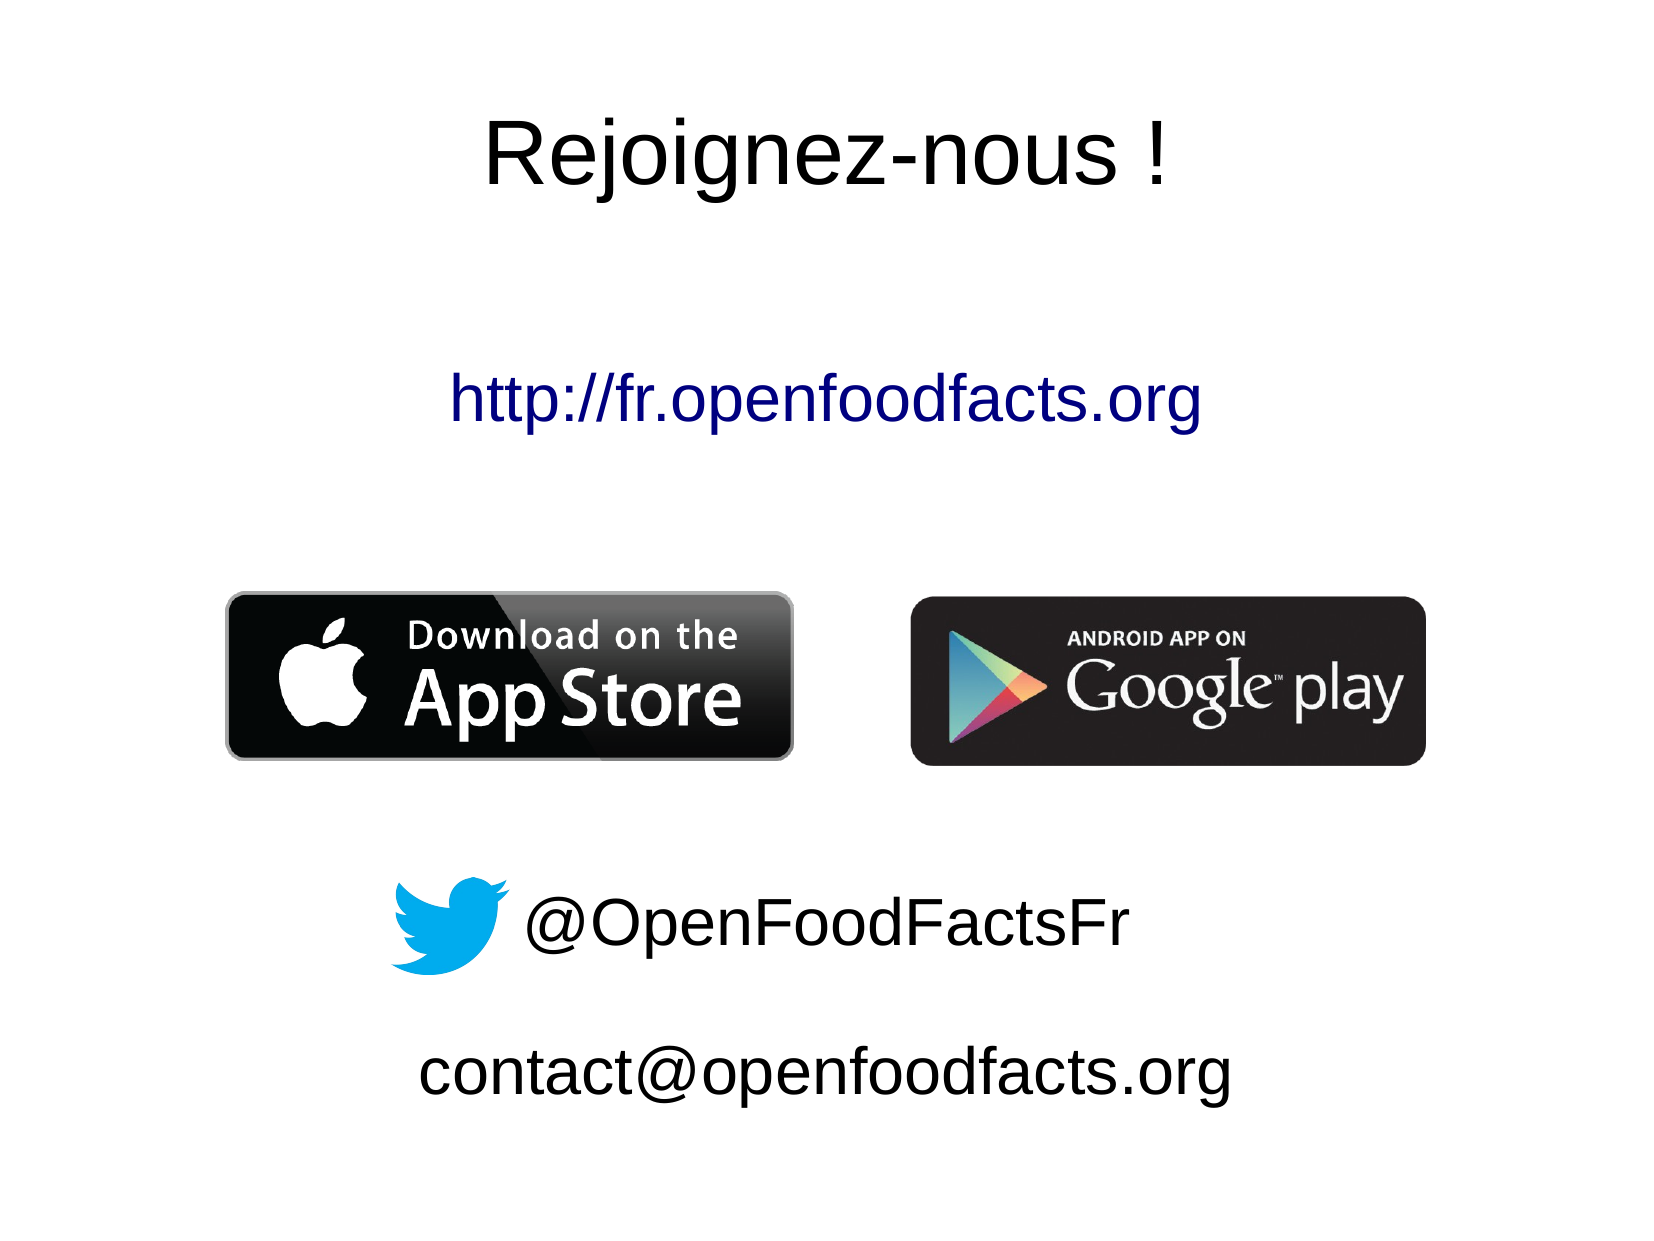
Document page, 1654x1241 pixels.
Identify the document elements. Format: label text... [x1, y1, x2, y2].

picture [910, 596, 1426, 766]
title Rejoignez-nous ! [82, 49, 1571, 257]
picture [390, 877, 469, 976]
subtitle http://fr.openfoodfacts.org @OpenFoodFactsFr contact@openfoodfacts.org [82, 345, 1571, 1201]
picture [435, 877, 510, 976]
picture [225, 591, 794, 761]
